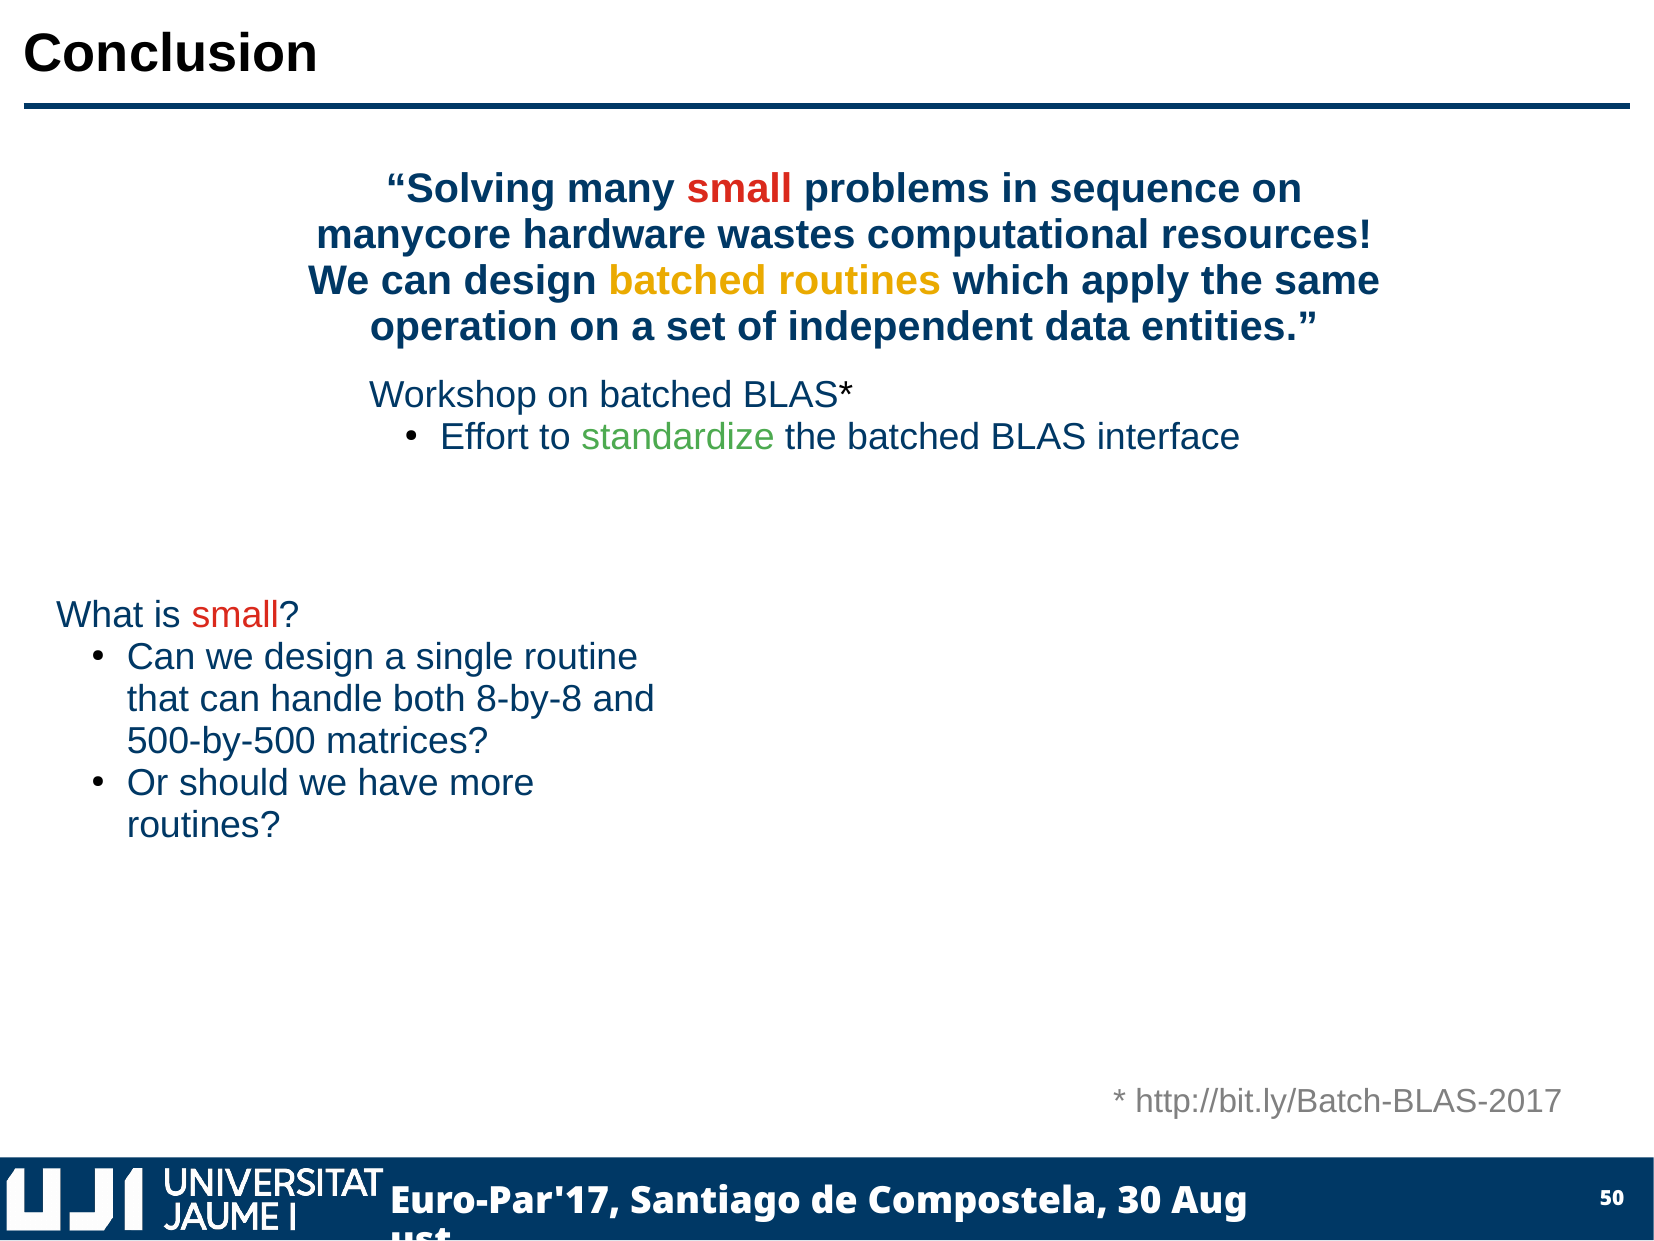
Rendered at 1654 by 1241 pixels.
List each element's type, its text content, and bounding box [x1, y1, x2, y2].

picture [0, 1158, 390, 1241]
text_box * http://bit.ly/Batch-BLAS-2017 [1098, 1074, 1623, 1127]
text_box Workshop on batched BLAS* Effort to standardize the batched BLAS interface [354, 366, 1256, 464]
title Conclusion [23, 0, 1630, 107]
text_box What is small? Can we design a single routine that can handle both 8-by-8 and 500-by-500 matrices? Or should we have more routines? [41, 586, 674, 851]
list “Solving many small problems in sequence on manycore hardware wastes computational resources! We can design batched routines which apply the same operation on a set of independent data entities.” [236, 165, 1382, 355]
